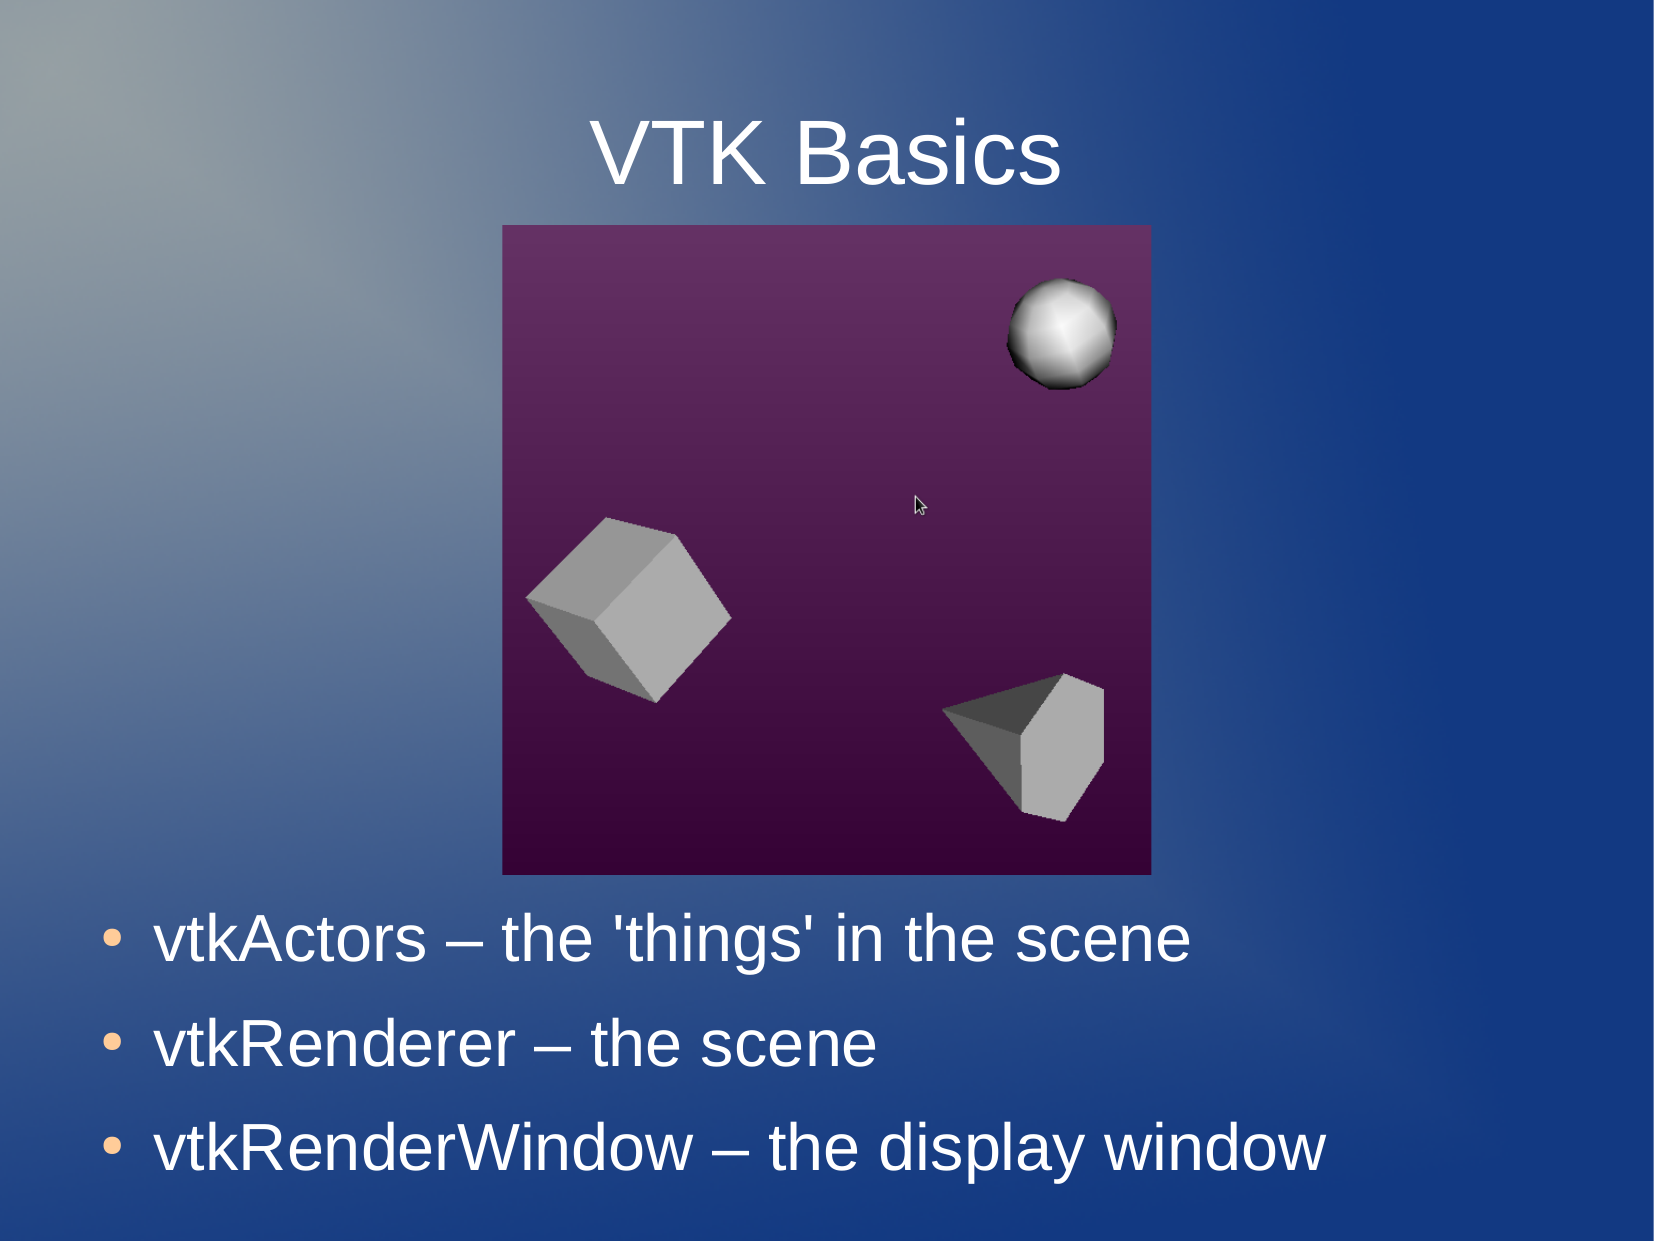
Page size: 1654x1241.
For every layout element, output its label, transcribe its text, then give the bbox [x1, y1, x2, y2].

picture [0, 0, 1654, 1241]
title VTK Basics [82, 56, 1571, 250]
list vtkActors – the 'things' in the scene vtkRenderer – the scene vtkRenderWindow – the display window [82, 901, 1571, 1190]
